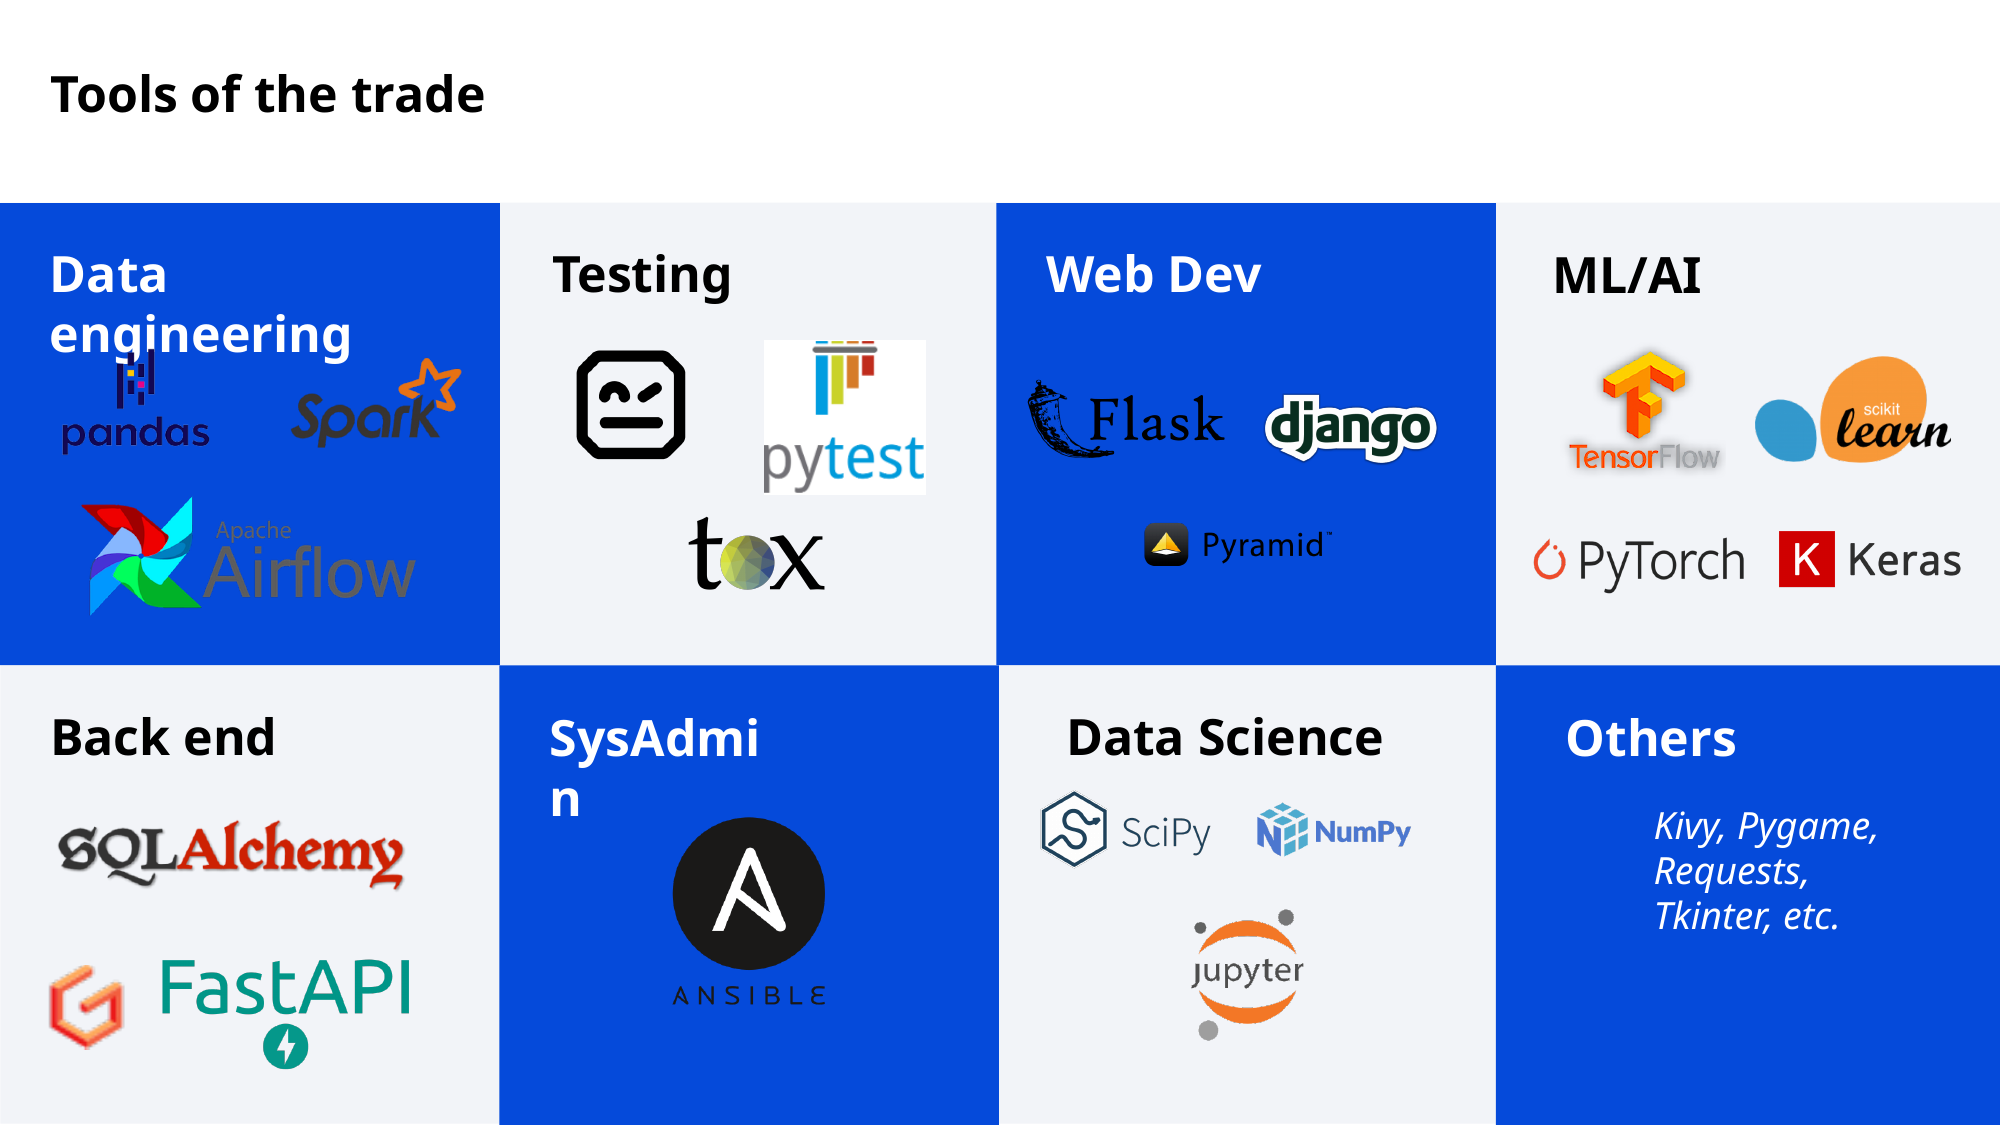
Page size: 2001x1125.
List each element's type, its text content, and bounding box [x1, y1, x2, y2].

picture [764, 340, 926, 496]
picture [1778, 530, 1974, 588]
picture [1015, 361, 1238, 474]
text_box [0, 203, 2000, 1125]
picture [1110, 323, 1456, 612]
picture [672, 817, 826, 1006]
text_box Back end [35, 698, 302, 766]
text_box Kivy, Pygame, Requests, Tkinter, etc. [1638, 795, 1906, 862]
text_box Testing [711, 270, 722, 287]
picture [45, 965, 130, 1051]
picture [1025, 779, 1231, 879]
picture [150, 944, 421, 1081]
text_box SysAdmin [535, 698, 802, 766]
text_box Testing [537, 234, 804, 302]
text_box Tools of the trade [35, 54, 935, 300]
picture [57, 819, 406, 893]
text_box Web Dev [1031, 234, 1298, 302]
picture [1560, 342, 1726, 480]
picture [285, 339, 466, 463]
picture [45, 341, 226, 462]
text_box Others [1550, 698, 1818, 766]
text_box Data Science [1051, 698, 1440, 766]
picture [1189, 766, 1414, 1042]
picture [1755, 320, 1951, 516]
picture [78, 494, 418, 618]
picture [675, 509, 838, 601]
picture [1506, 537, 1771, 594]
picture [540, 314, 721, 496]
text_box ML/AI [1537, 236, 1927, 304]
